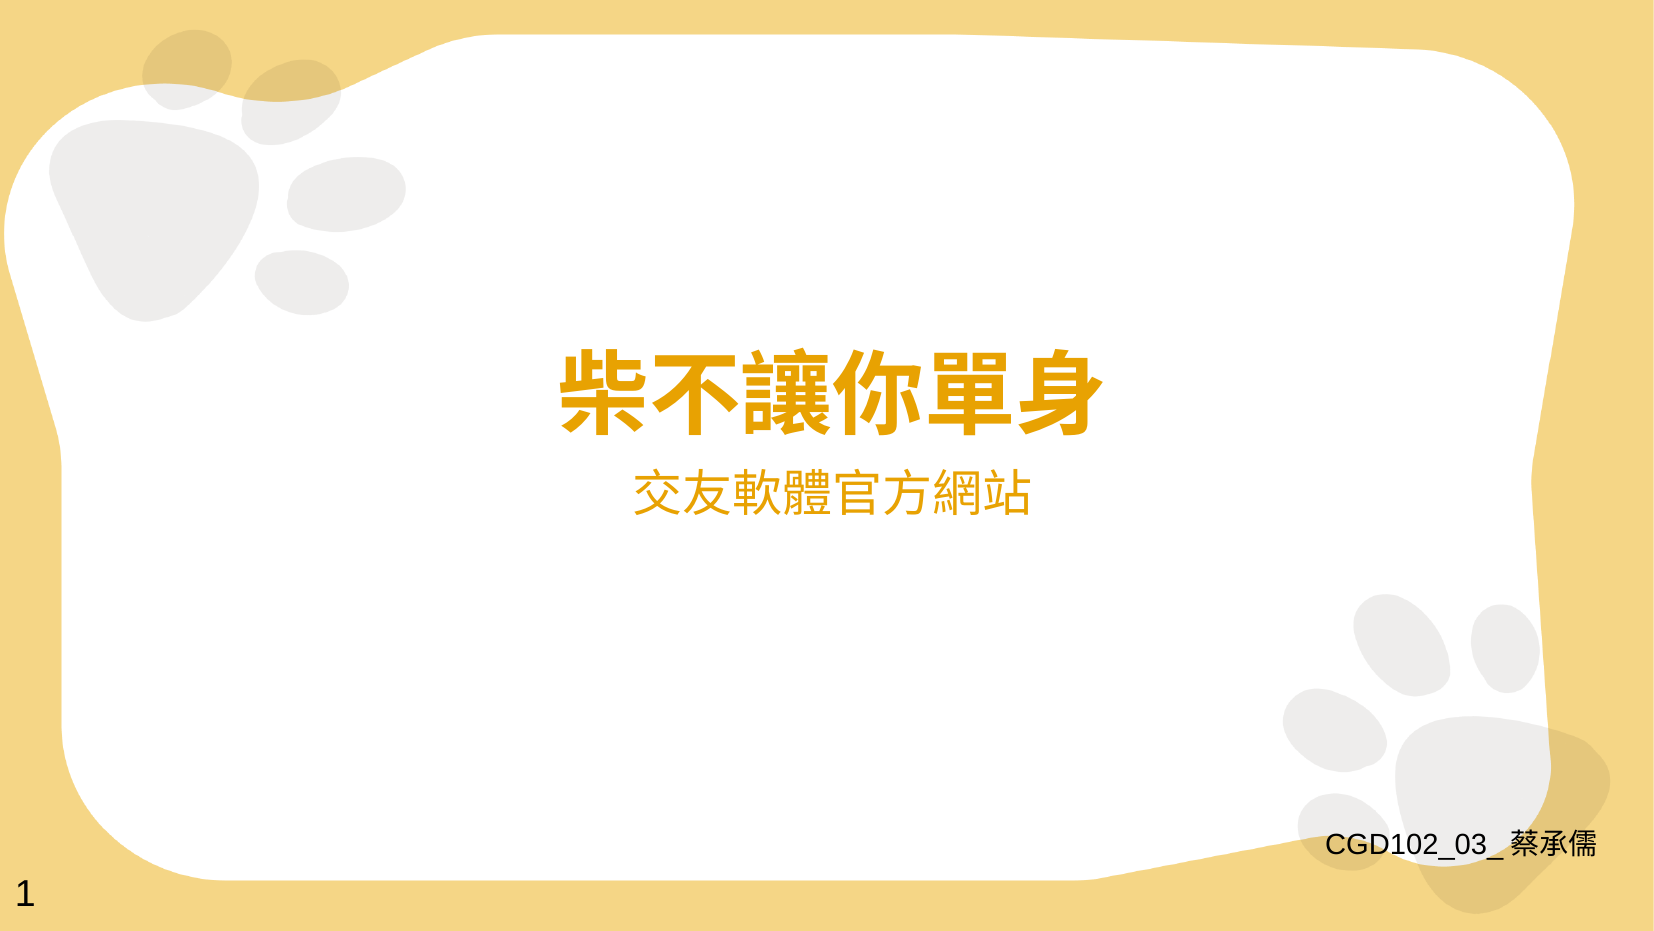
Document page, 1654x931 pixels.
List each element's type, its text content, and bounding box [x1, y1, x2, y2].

subtitle CGD102_03_蔡承儒 [1299, 797, 1625, 886]
picture [0, 0, 1654, 931]
text_box <編號> [0, 865, 460, 931]
title 柴不讓你單身 交友軟體官方網站 [88, 334, 1577, 646]
